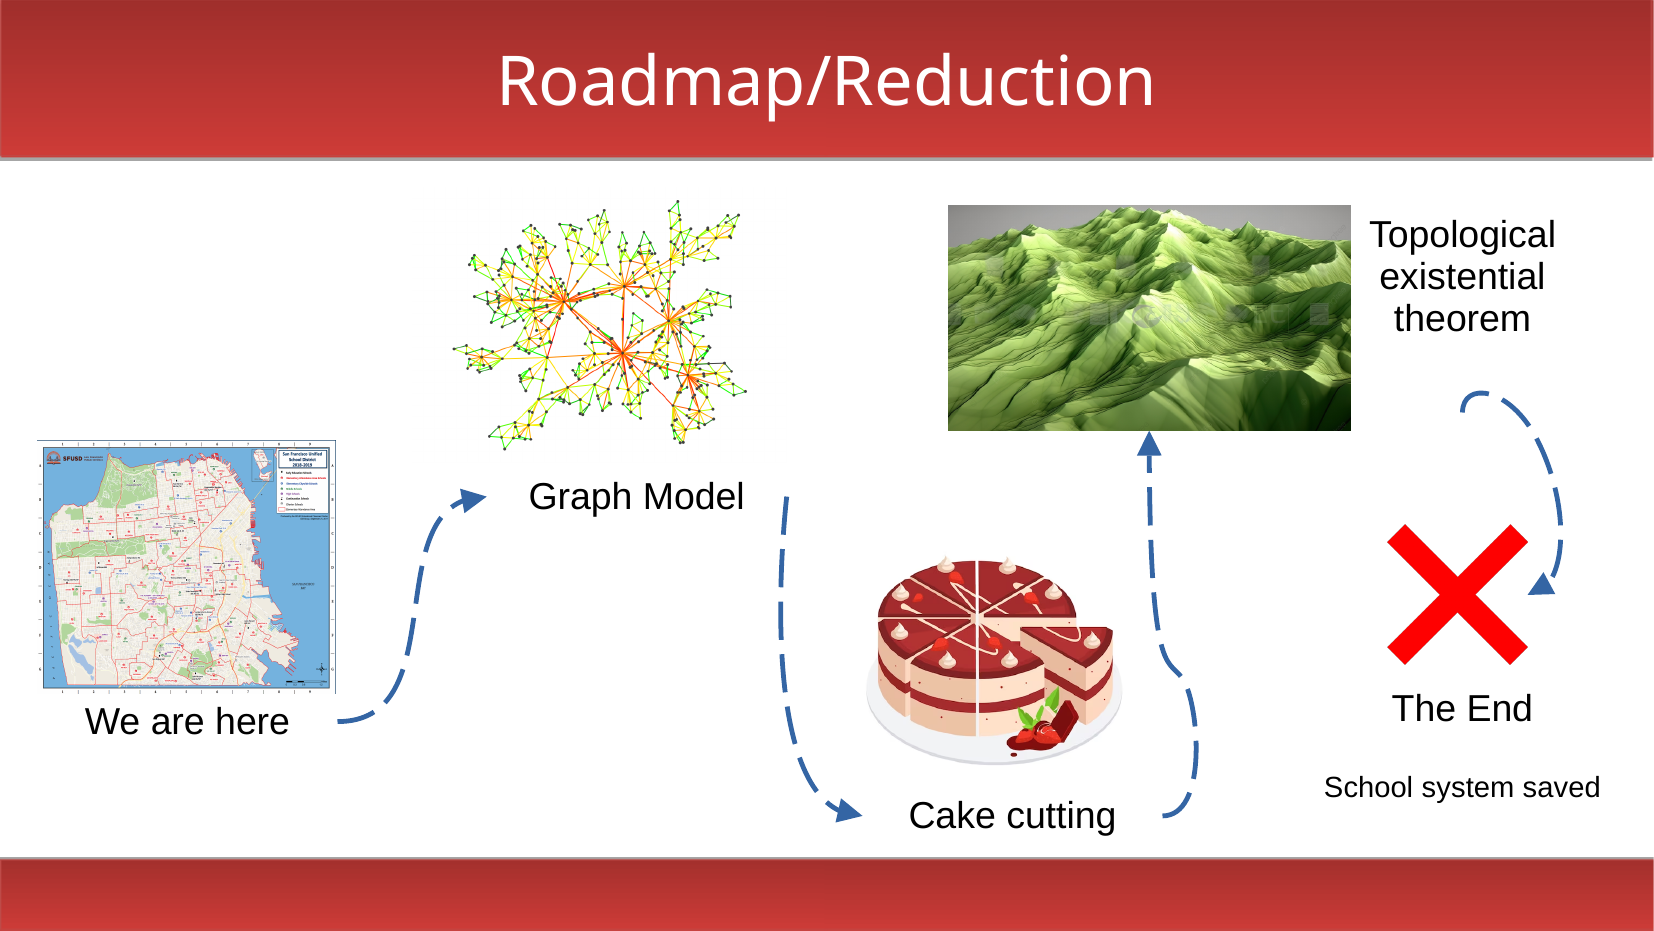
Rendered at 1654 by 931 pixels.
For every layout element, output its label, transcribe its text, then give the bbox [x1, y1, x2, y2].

picture [0, 0, 1654, 161]
picture [948, 205, 1351, 431]
picture [37, 440, 336, 693]
picture [1387, 524, 1528, 666]
text_box Graph Model [486, 468, 787, 526]
text_box The End School system saved [1275, 679, 1651, 863]
text_box Cake cutting [862, 787, 1163, 845]
picture [412, 187, 787, 463]
text_box Topological existential theorem [1350, 205, 1576, 413]
text_box We are here [37, 693, 338, 751]
picture [825, 534, 1163, 788]
picture [0, 857, 1654, 931]
title Roadmap/Reduction [59, 23, 1595, 133]
